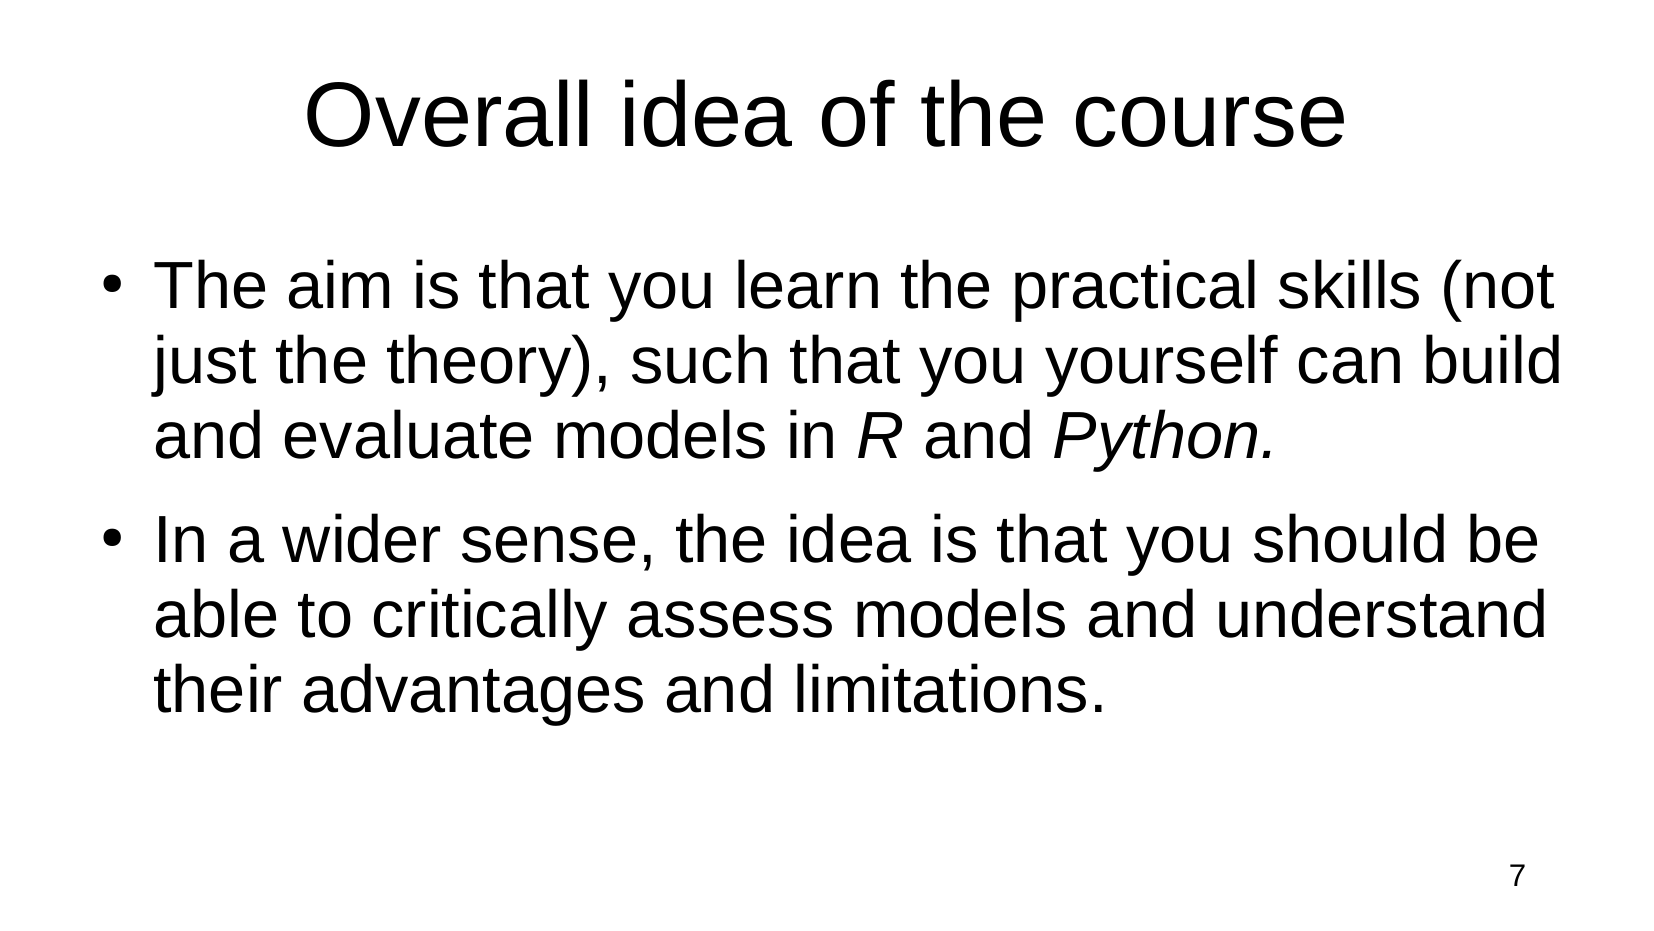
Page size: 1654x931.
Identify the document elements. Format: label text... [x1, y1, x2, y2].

title Overall idea of the course [82, 37, 1571, 193]
list The aim is that you learn the practical skills (not just the theory), such that you yourself can build and evaluate models in R and Python. In a wider sense, the idea is that you should be able to critically assess models and understand their advantages and limitations. [82, 217, 1571, 758]
text_box <nummer> [1494, 850, 1654, 921]
